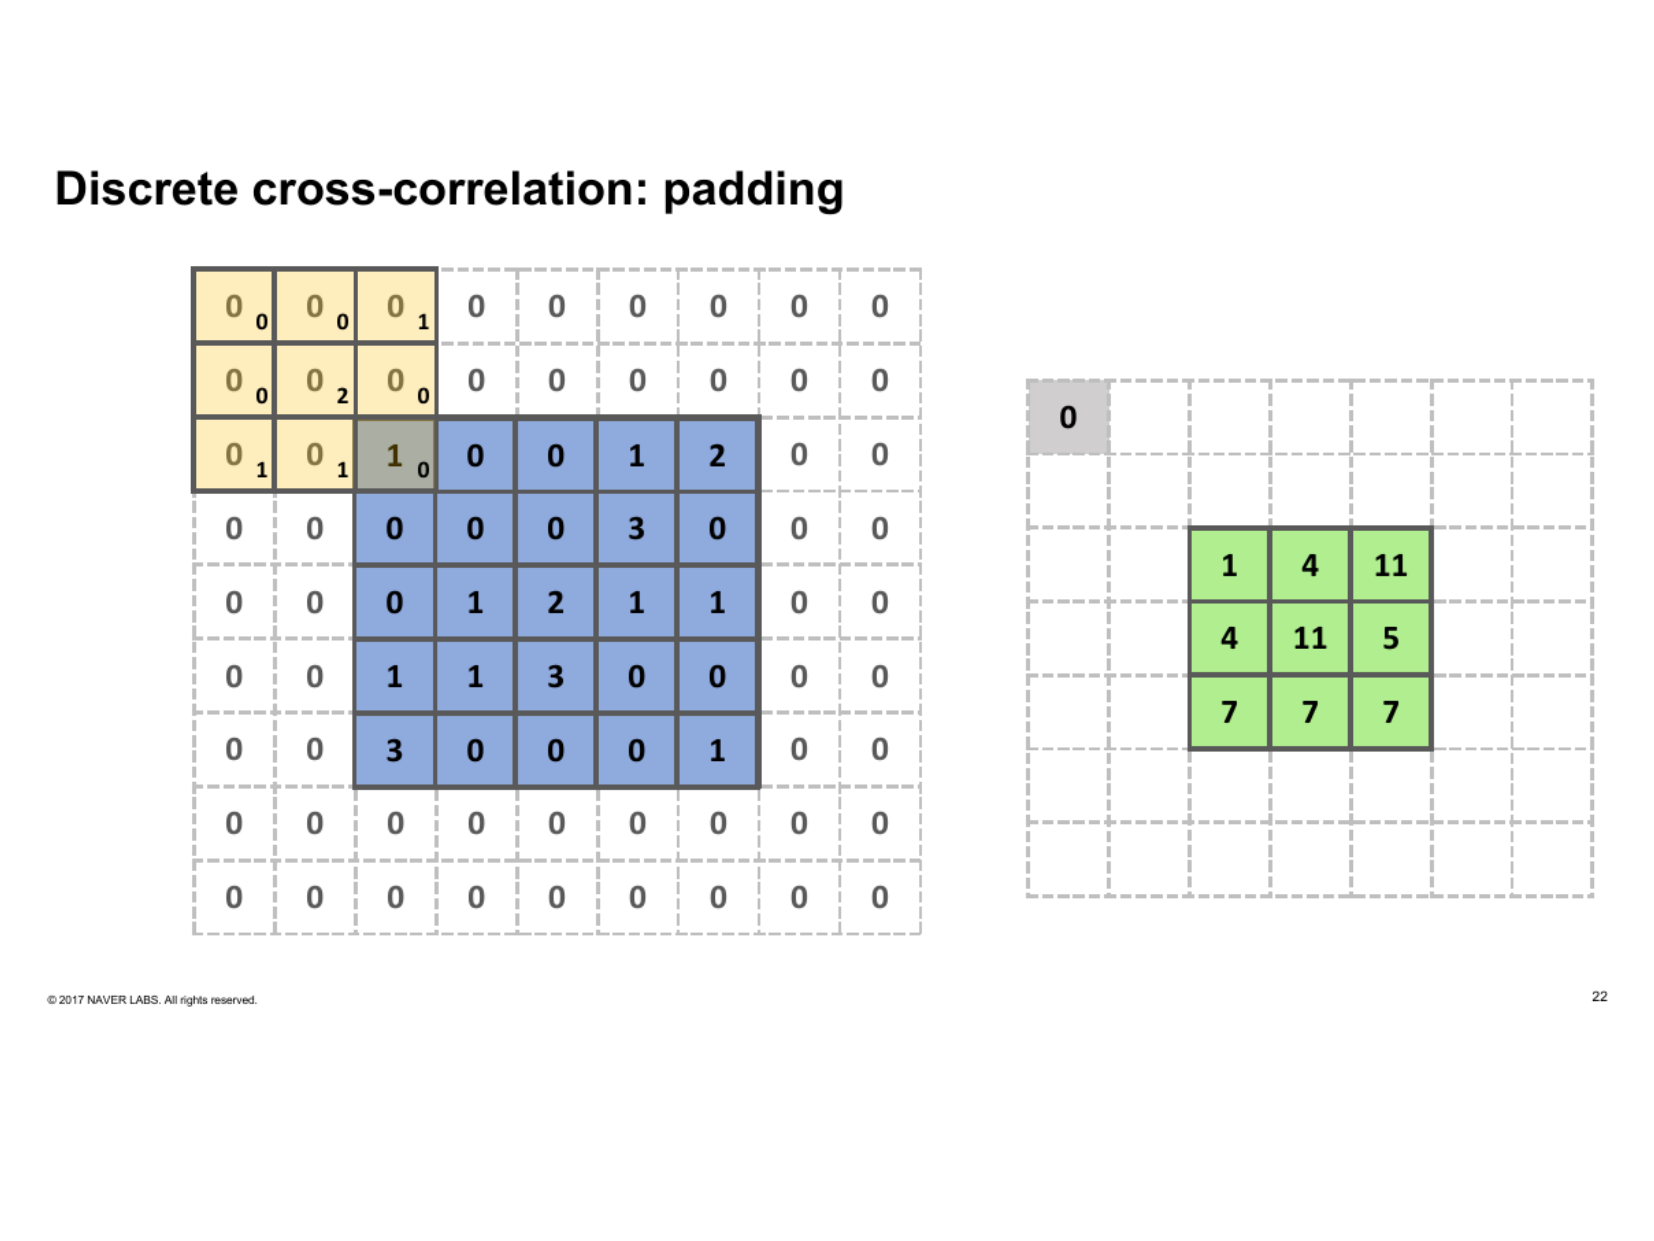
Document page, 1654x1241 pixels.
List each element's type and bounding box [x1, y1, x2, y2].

picture [2, 121, 1654, 1037]
